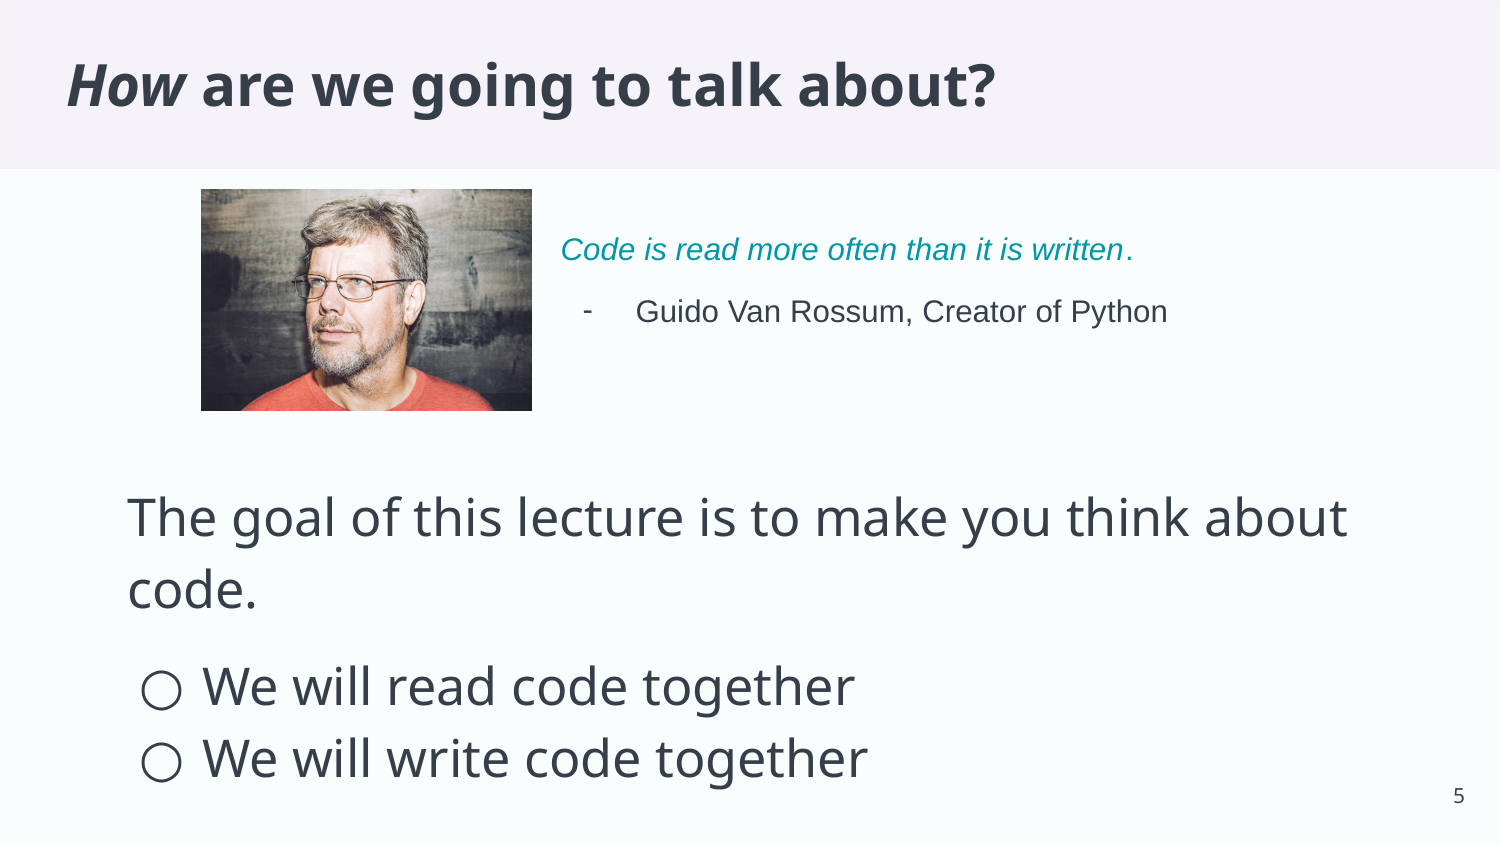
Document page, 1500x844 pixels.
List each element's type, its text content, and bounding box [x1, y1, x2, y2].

slide_number <number> [1389, 764, 1480, 830]
list The goal of this lecture is to make you think about code. We will read code together We will write code together [37, 460, 1434, 813]
picture [201, 189, 532, 411]
text_box Code is read more often than it is written. Guido Van Rossum, Creator of Python [545, 189, 1324, 375]
title How are we going to talk about? [51, 28, 1390, 140]
